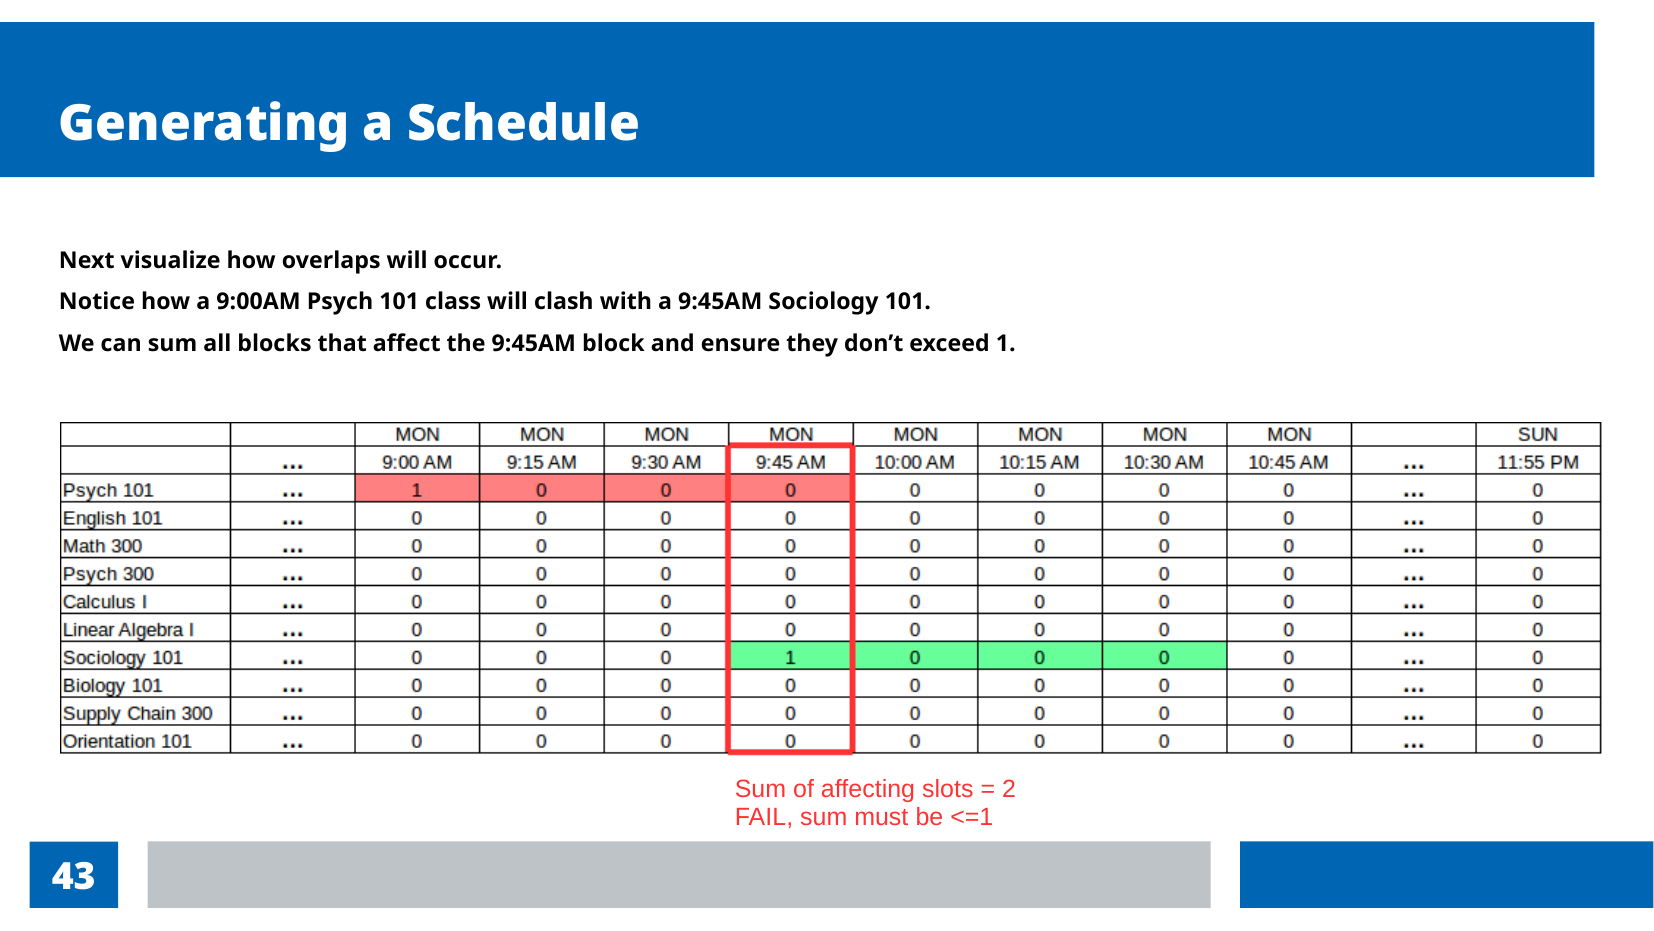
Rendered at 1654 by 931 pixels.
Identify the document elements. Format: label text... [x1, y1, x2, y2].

title Generating a Schedule [59, 44, 1595, 156]
list Next visualize how overlaps will occur. Notice how a 9:00AM Psych 101 class will clash with a 9:45AM Sociology 101. We can sum all blocks that affect the 9:45AM block and ensure they don’t exceed 1. [59, 243, 1565, 361]
picture [60, 422, 1606, 770]
text_box Sum of affecting slots = 2 FAIL, sum must be <=1 [720, 770, 1141, 842]
